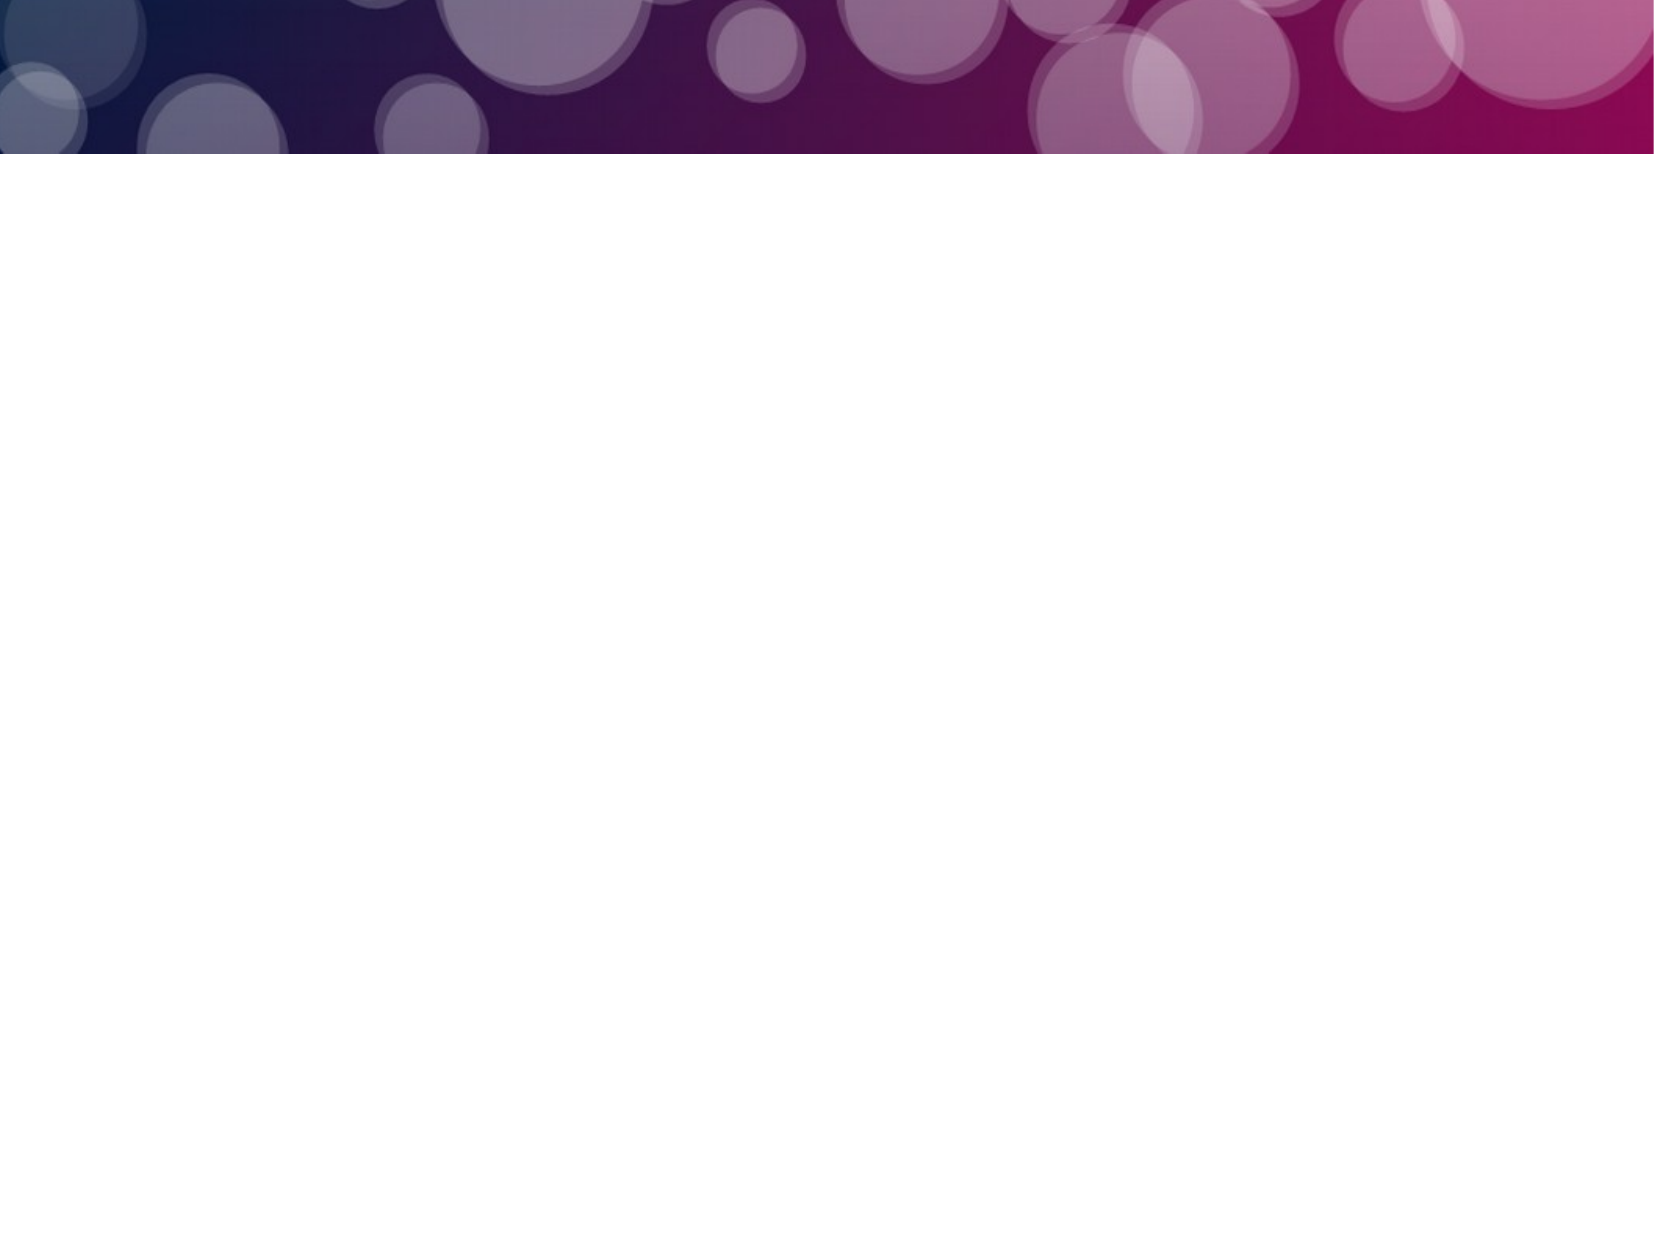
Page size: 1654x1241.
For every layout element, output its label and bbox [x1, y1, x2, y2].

picture [0, 0, 1654, 154]
